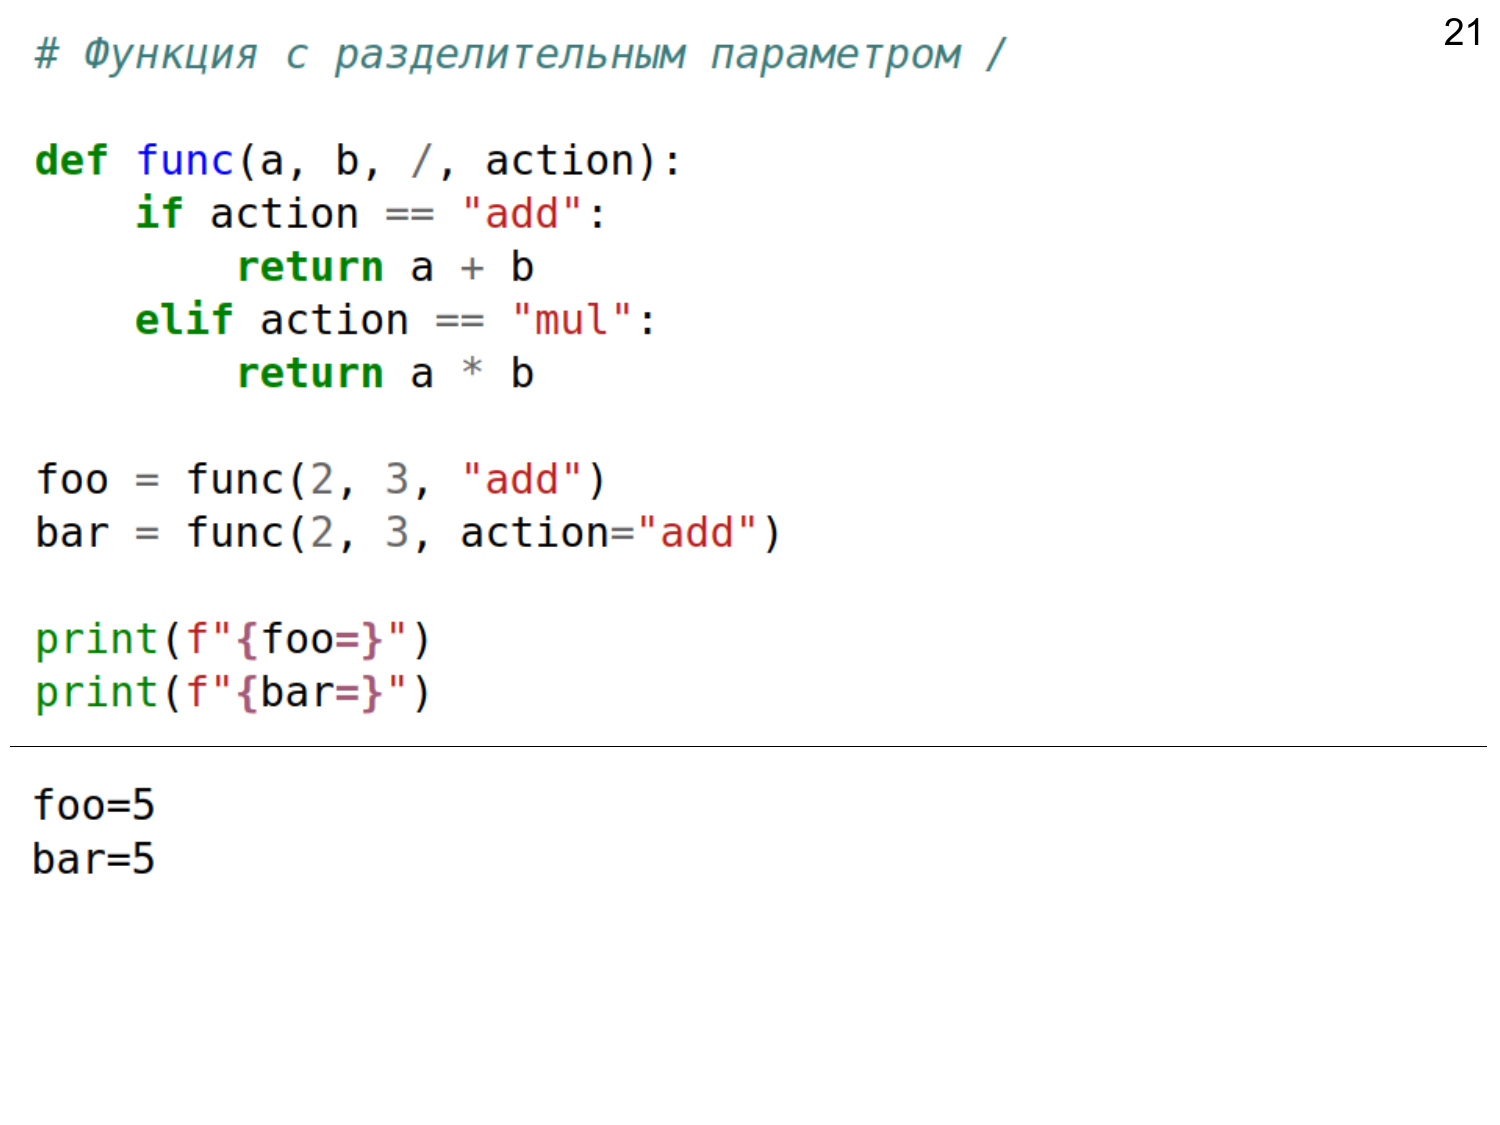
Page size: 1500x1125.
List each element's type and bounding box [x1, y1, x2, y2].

picture [21, 20, 1025, 730]
picture [22, 774, 168, 885]
